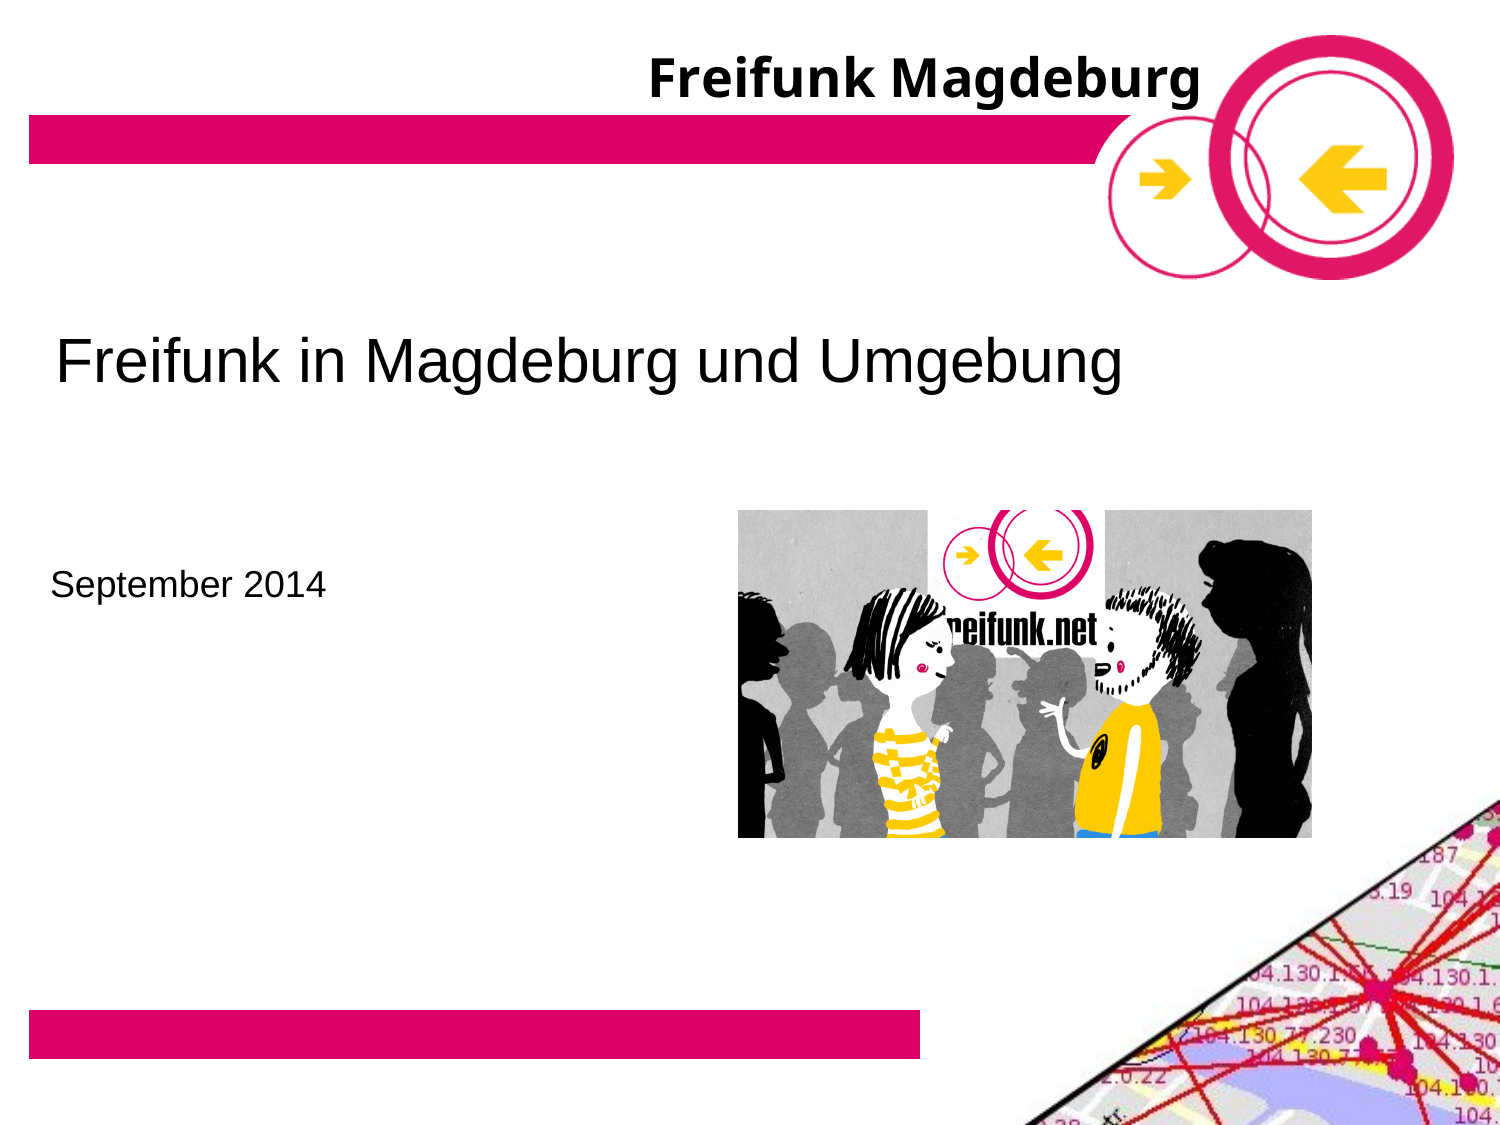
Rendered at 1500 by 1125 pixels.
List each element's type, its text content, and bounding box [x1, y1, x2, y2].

picture [738, 497, 1500, 1125]
text_box Freifunk in Magdeburg und Umgebung [55, 321, 1162, 539]
picture [1107, 35, 1454, 280]
text_box September 2014 [50, 560, 738, 773]
